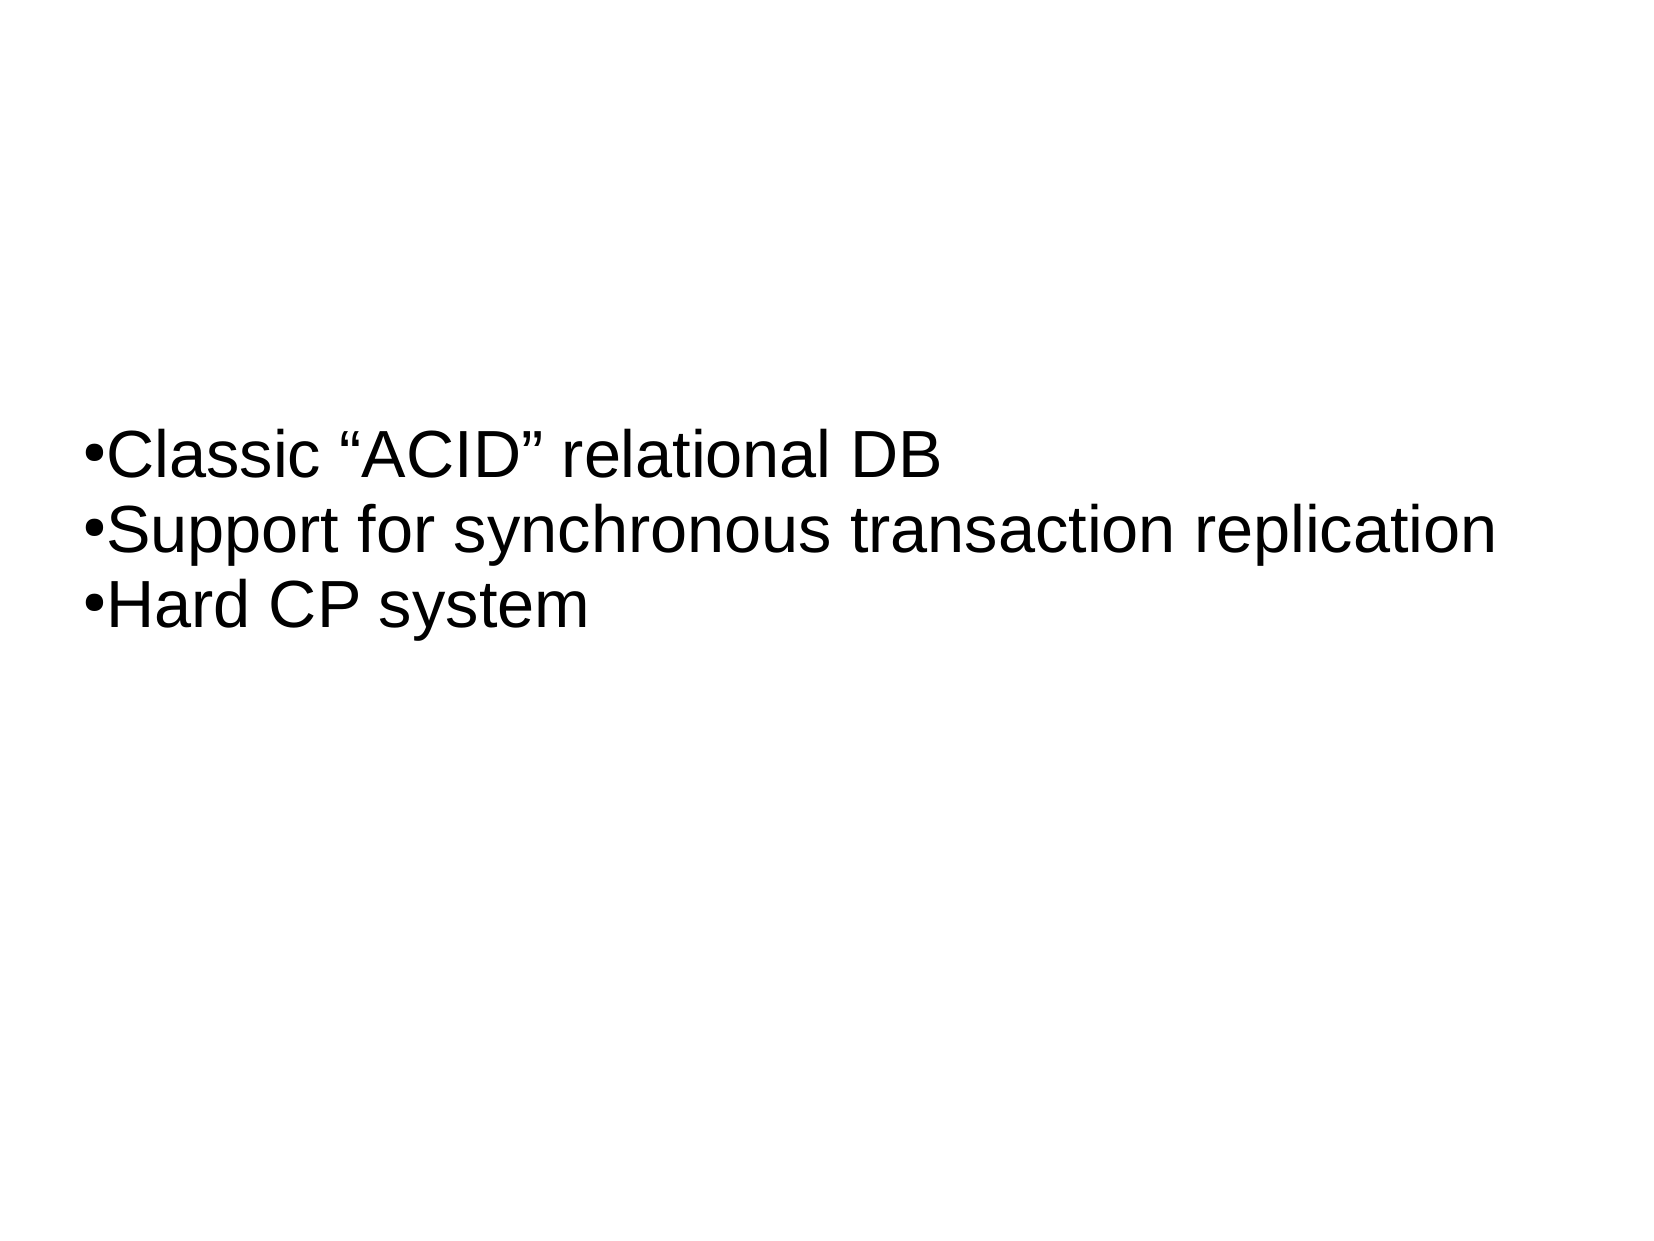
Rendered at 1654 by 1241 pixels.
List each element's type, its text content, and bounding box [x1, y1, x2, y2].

subtitle Classic “ACID” relational DB Support for synchronous transaction replication Hard CP system [82, 49, 1571, 1010]
